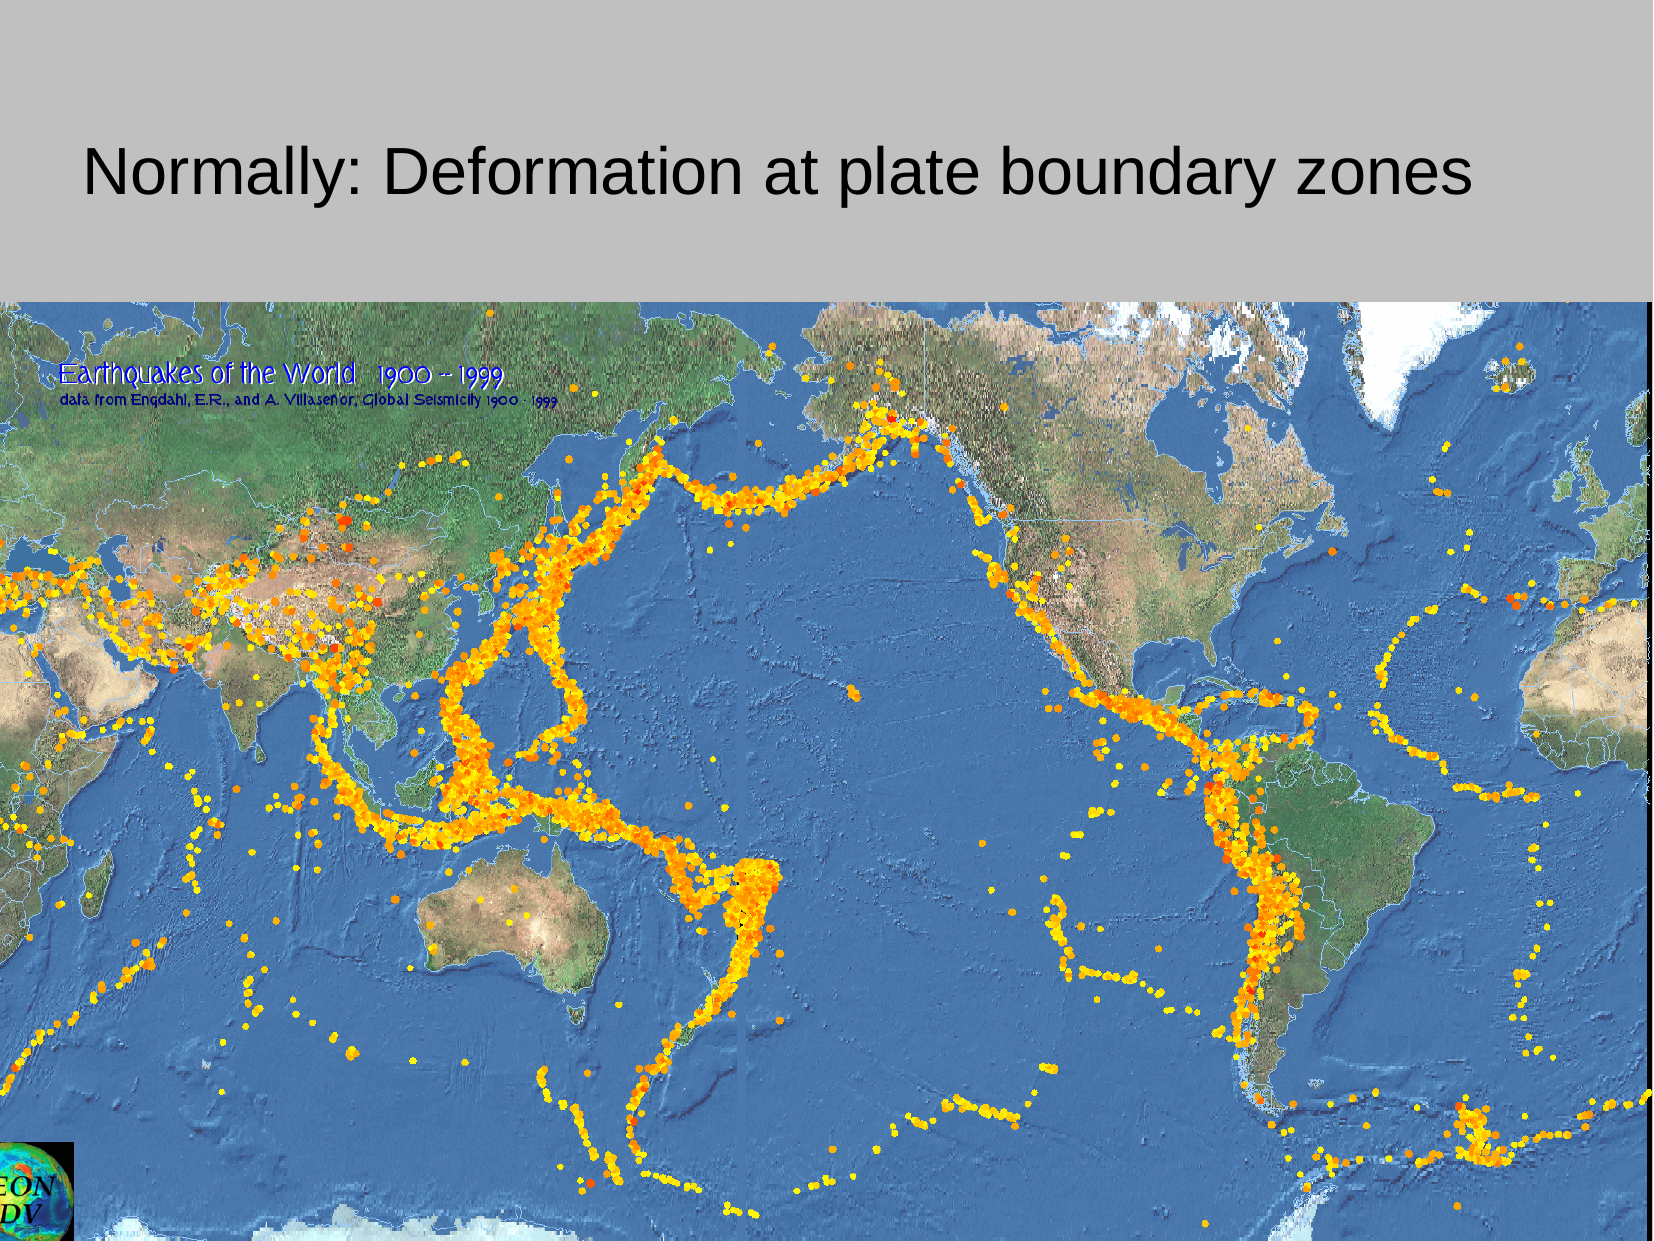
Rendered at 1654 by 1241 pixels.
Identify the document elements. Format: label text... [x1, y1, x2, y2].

picture [0, 302, 1652, 1241]
title Normally: Deformation at plate boundary zones [82, 49, 1571, 257]
